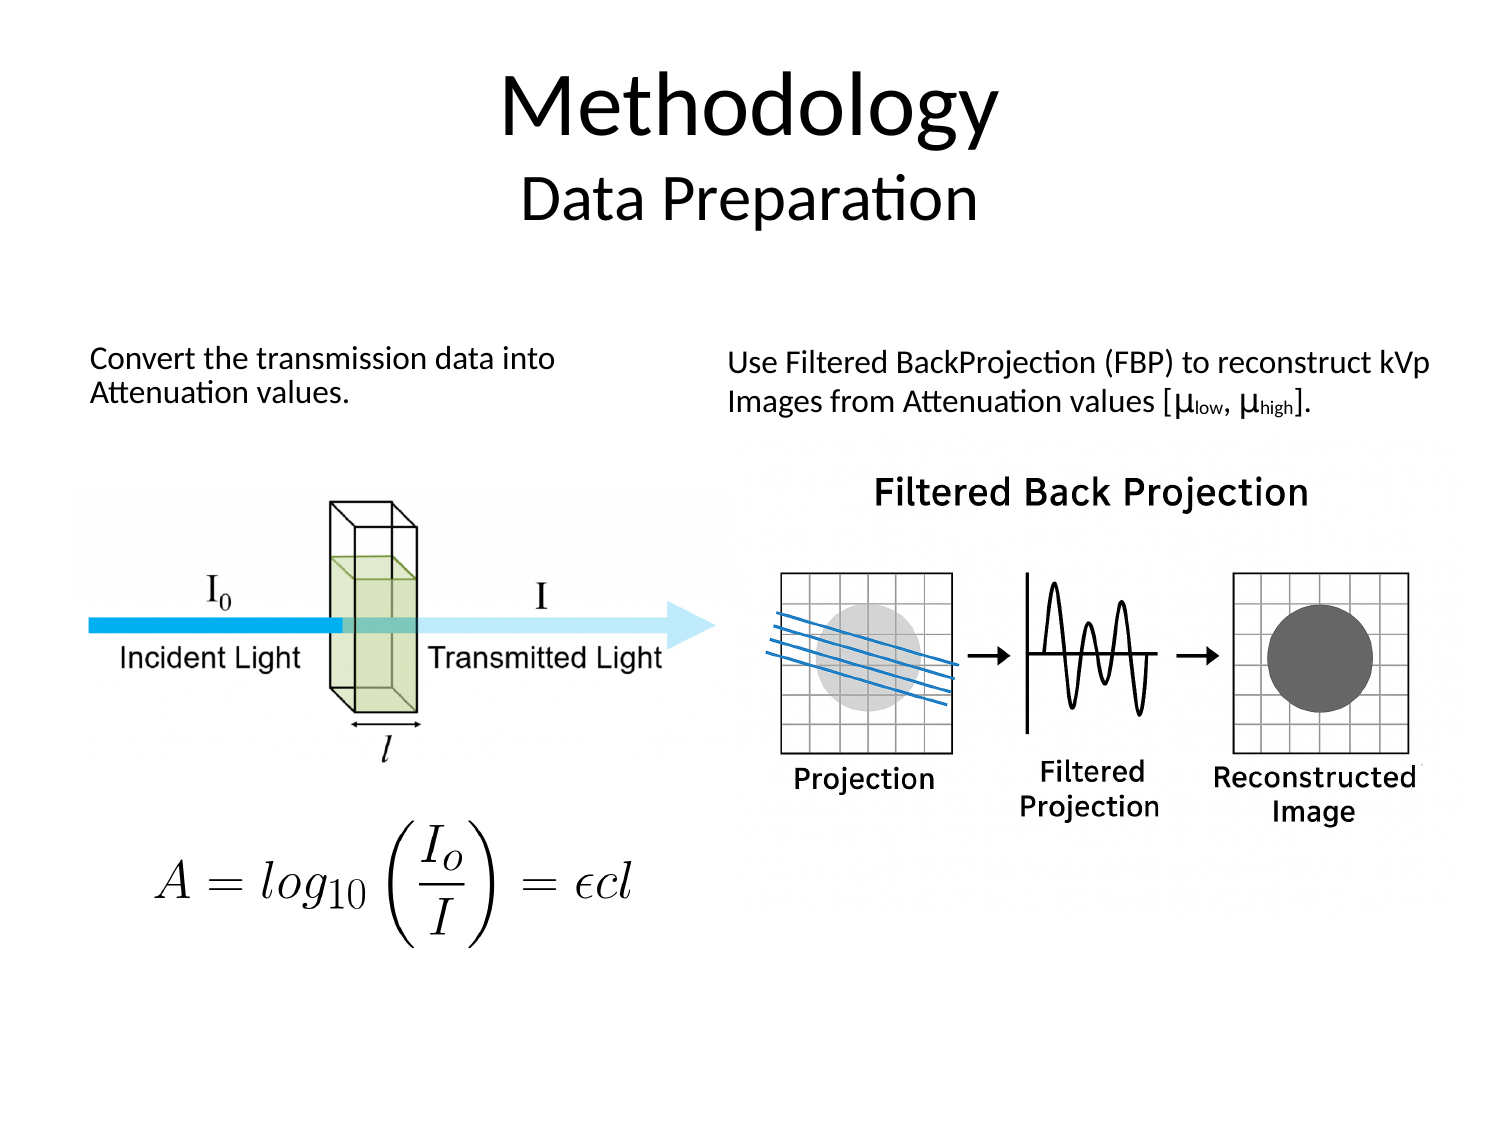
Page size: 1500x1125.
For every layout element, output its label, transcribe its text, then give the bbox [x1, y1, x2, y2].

text_box Convert the transmission data into Attenuation values. [75, 337, 638, 434]
title Methodology Data Preparation [75, 45, 1425, 233]
picture [74, 438, 1463, 922]
picture [147, 814, 638, 954]
text_box Use Filtered BackProjection (FBP) to reconstruct kVp Images from Attenuation values [μlow, μhigh]. [712, 340, 1480, 438]
